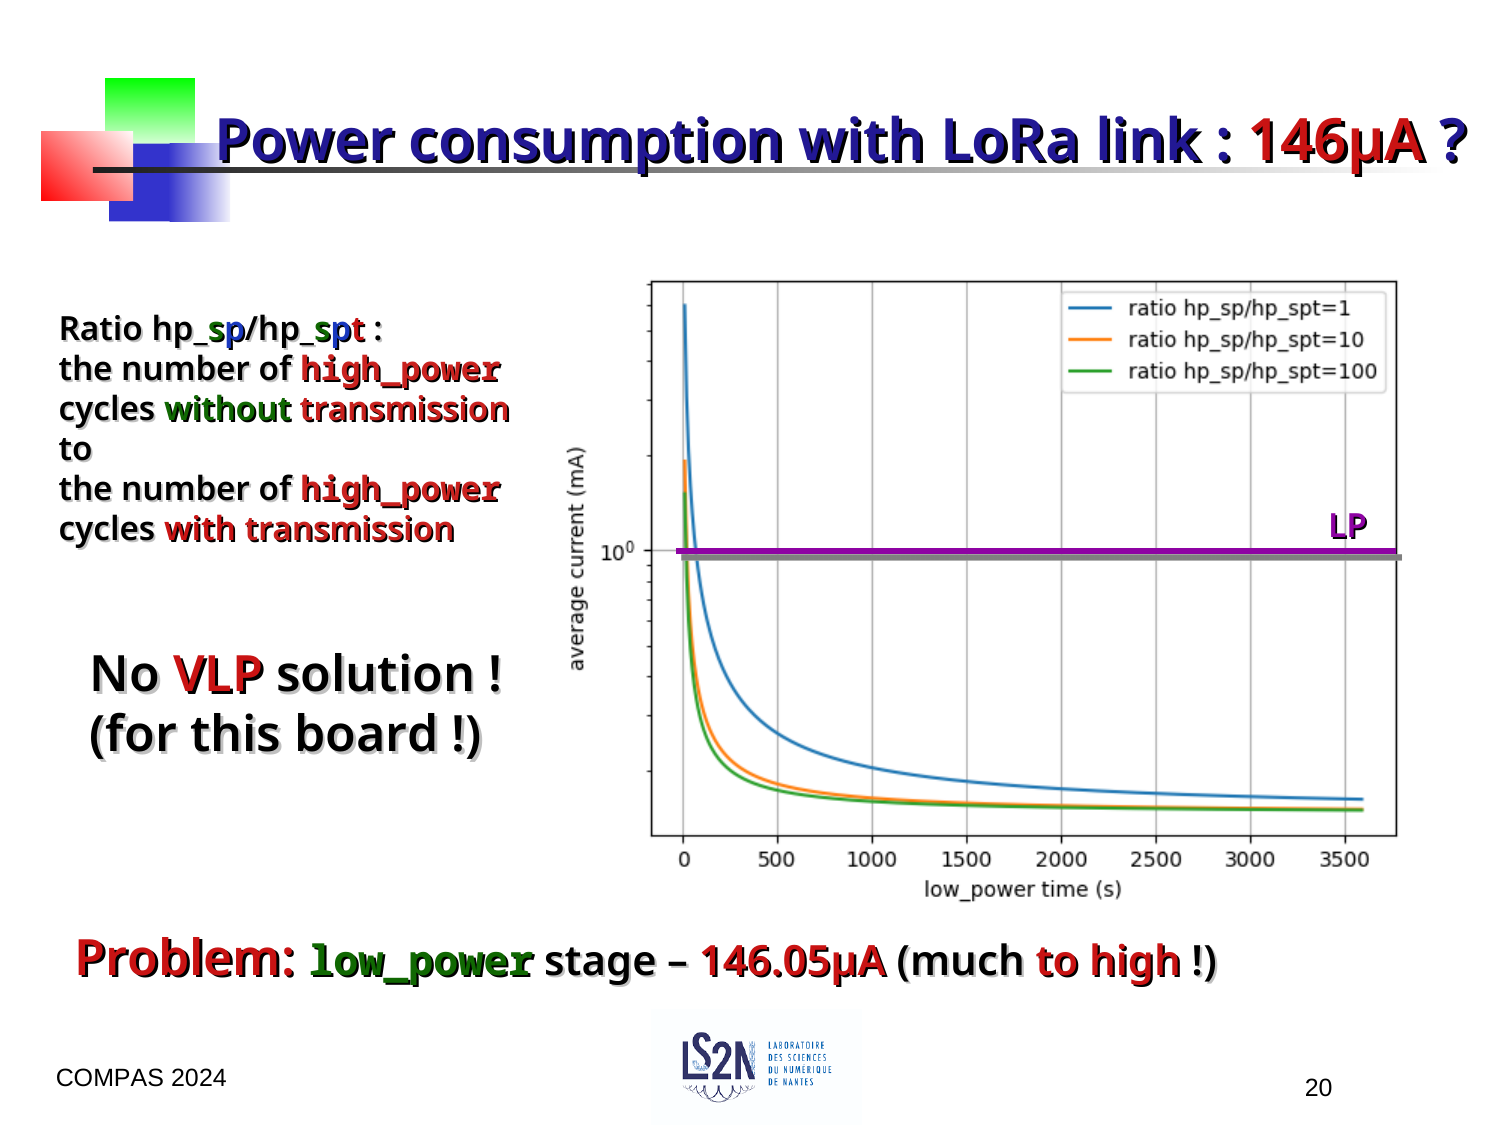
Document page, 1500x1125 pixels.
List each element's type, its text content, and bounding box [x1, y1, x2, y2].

title Power consumption with LoRa link : 146µA ? [199, 94, 1486, 180]
text_box Ratio hp_sp/hp_spt : the number of high_power cycles without transmission to the number of high_power cycles with transmission [43, 300, 584, 635]
text_box No VLP solution ! (for this board !) [75, 634, 532, 770]
text_box Problem: low_power stage – 146.05µA (much to high !) [60, 917, 1246, 993]
picture [531, 194, 1492, 915]
picture [651, 1009, 862, 1125]
text_box LP [1313, 496, 1427, 552]
